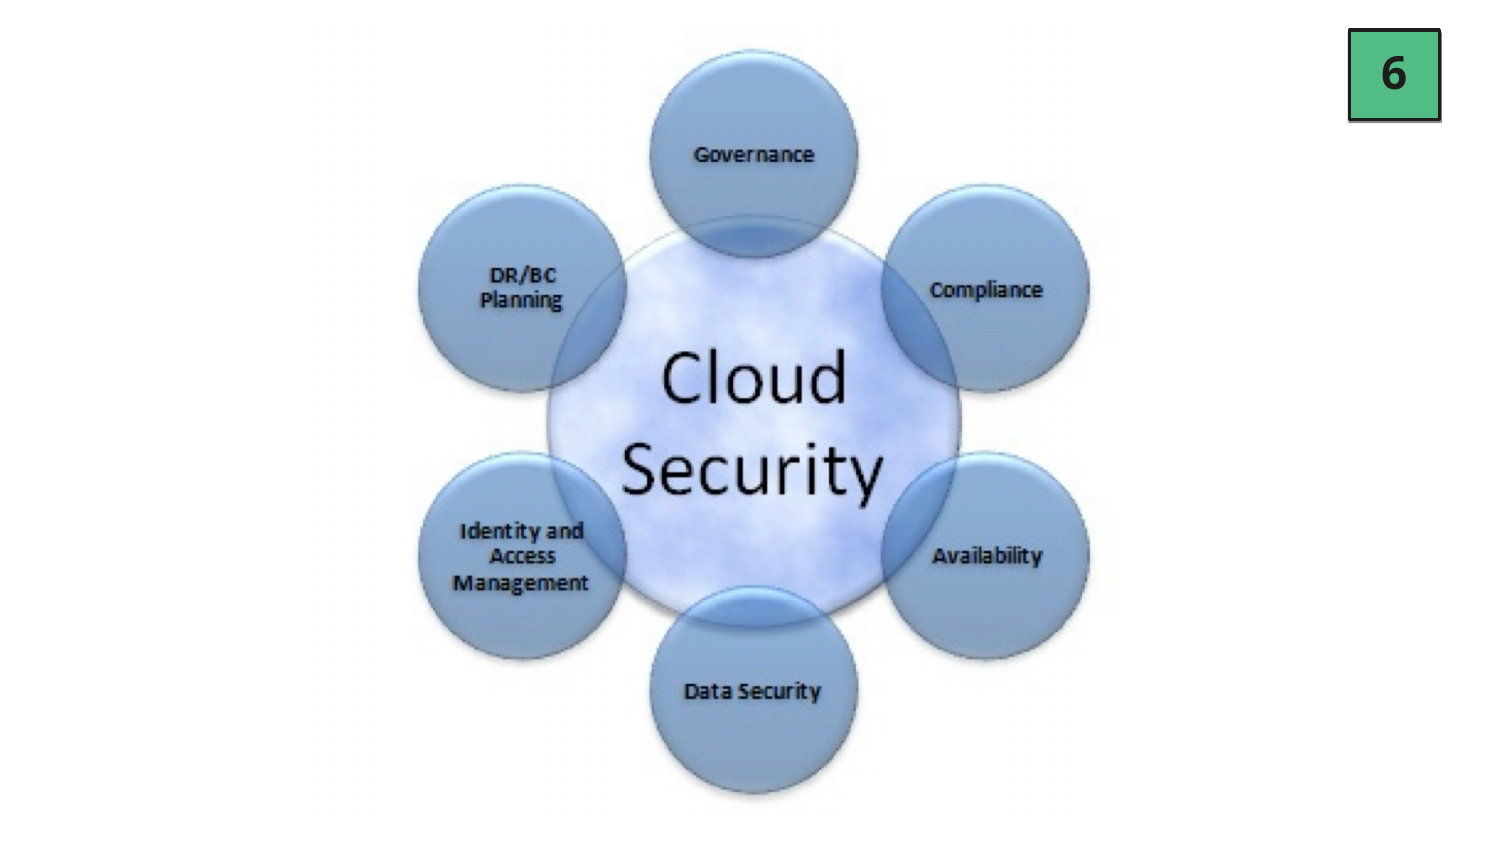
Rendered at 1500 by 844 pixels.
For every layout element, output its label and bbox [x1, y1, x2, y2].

picture [253, 24, 1247, 819]
